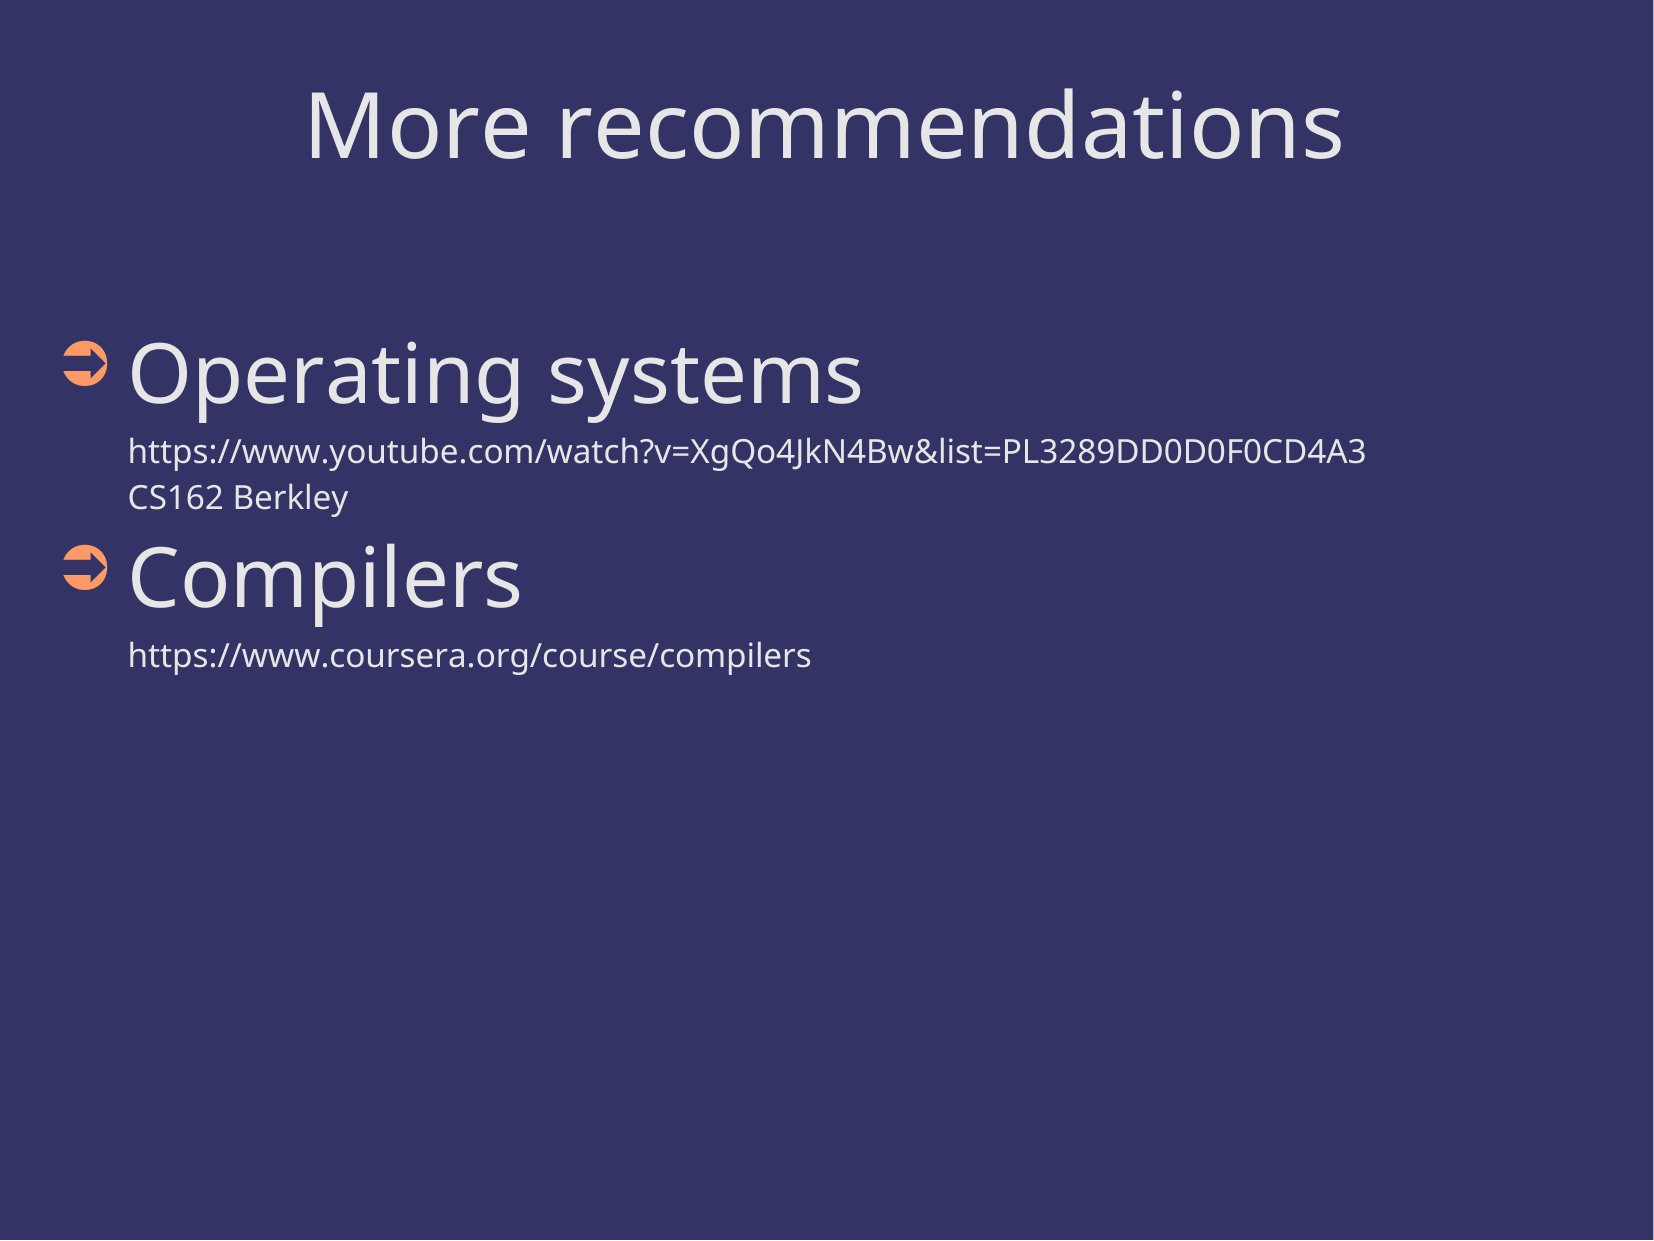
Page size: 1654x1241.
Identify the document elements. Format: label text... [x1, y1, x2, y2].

list Operating systems https://www.youtube.com/watch?v=XgQo4JkN4Bw&list=PL3289DD0D0F0CD4A3 CS162 Berkley Compilers https://www.coursera.org/course/compilers [45, 315, 1606, 1035]
title More recommendations [45, 19, 1606, 227]
